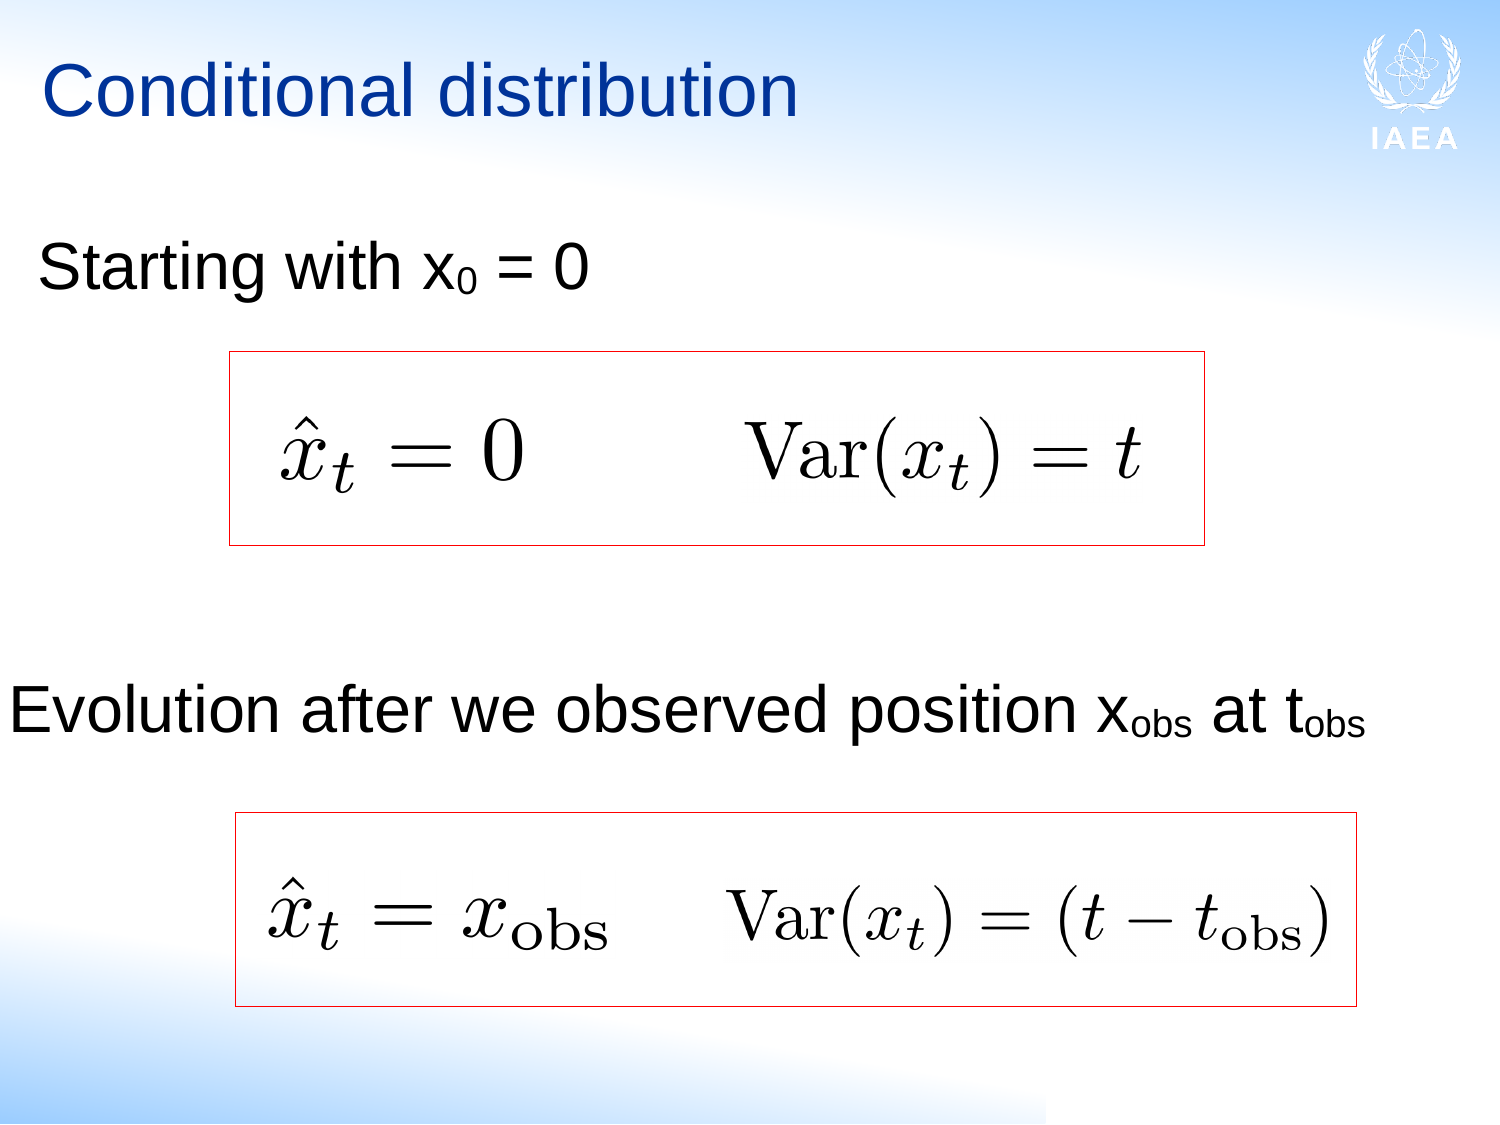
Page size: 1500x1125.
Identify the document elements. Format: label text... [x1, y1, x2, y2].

picture [273, 412, 527, 499]
text_box Evolution after we observed position xobs at tobs [0, 664, 1498, 755]
text_box Starting with x0 = 0 [22, 221, 606, 312]
picture [1363, 29, 1461, 149]
picture [723, 878, 1331, 963]
picture [741, 414, 1143, 503]
picture [257, 870, 616, 959]
title Conditional distribution [41, 19, 1046, 161]
